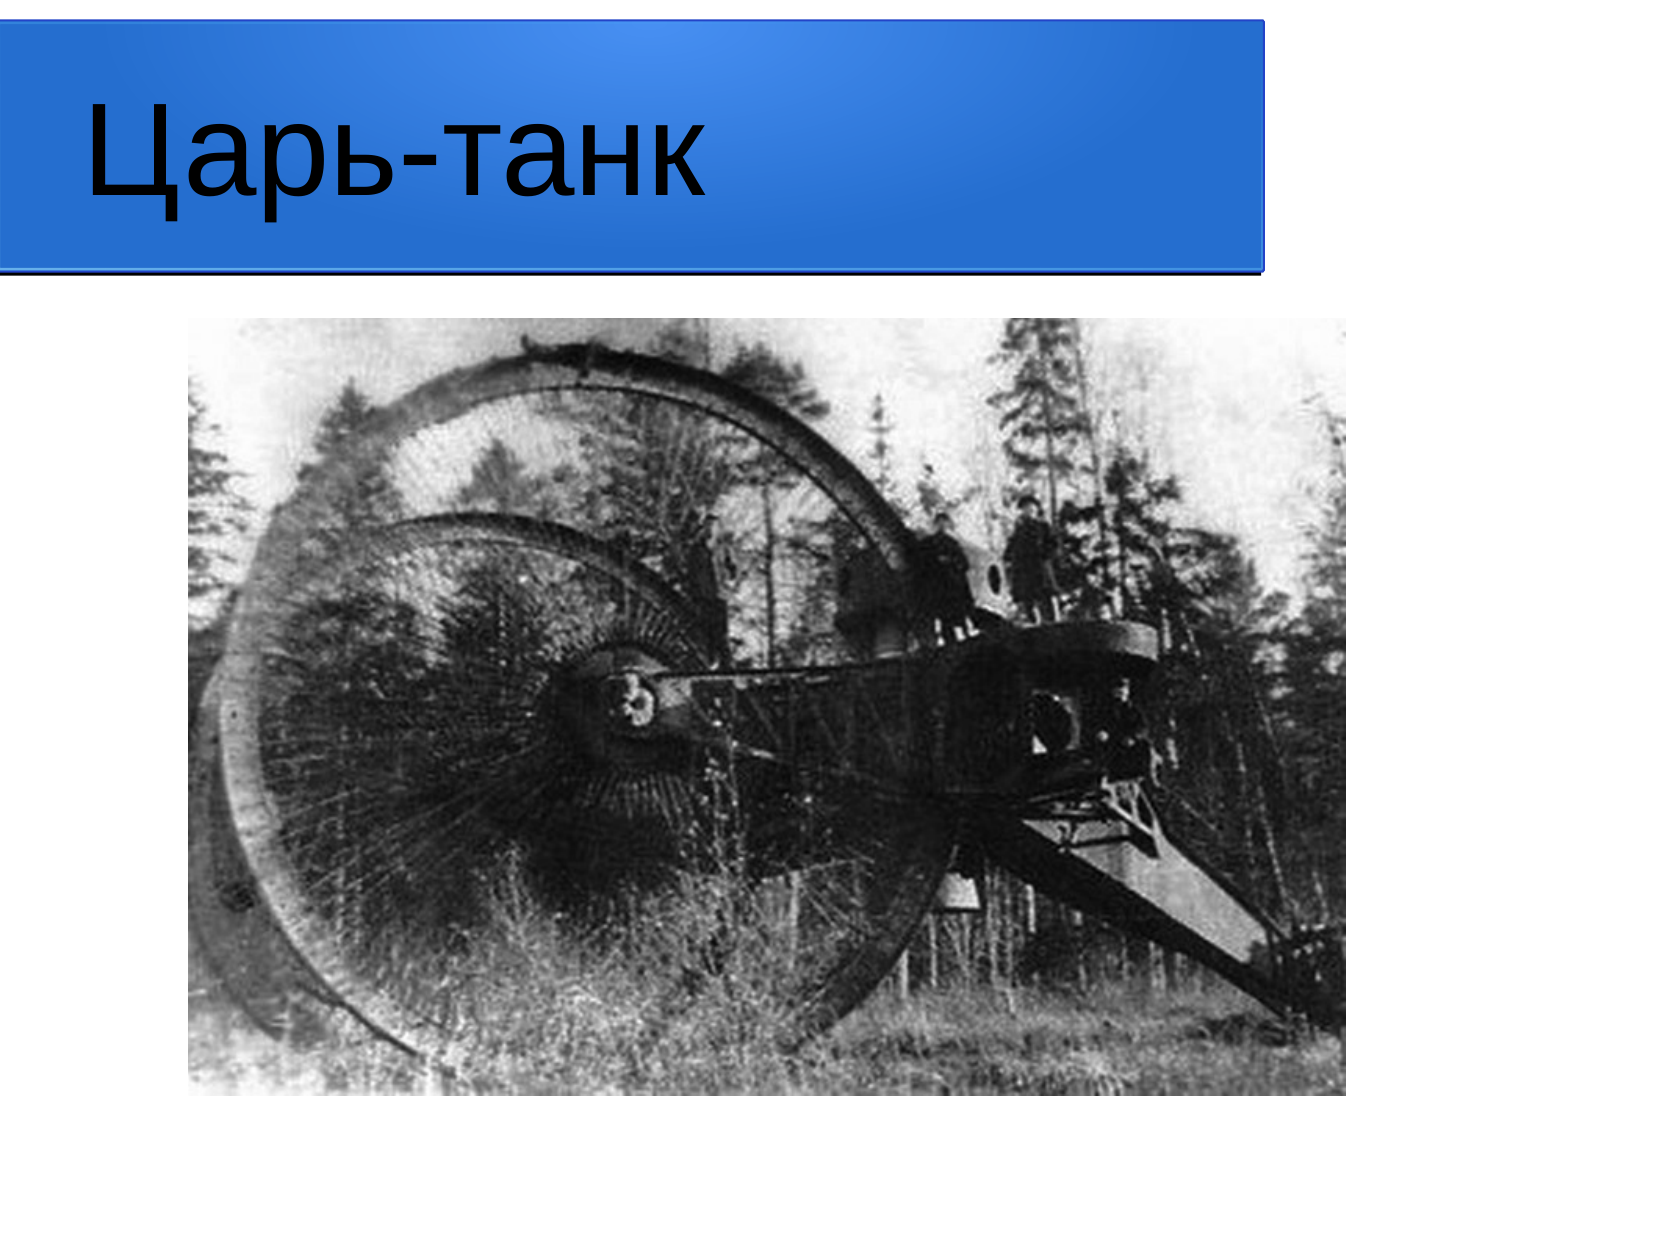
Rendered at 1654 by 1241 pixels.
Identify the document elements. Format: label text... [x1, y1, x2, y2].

title Царь-танк [82, 47, 1235, 252]
picture [188, 318, 1346, 1096]
